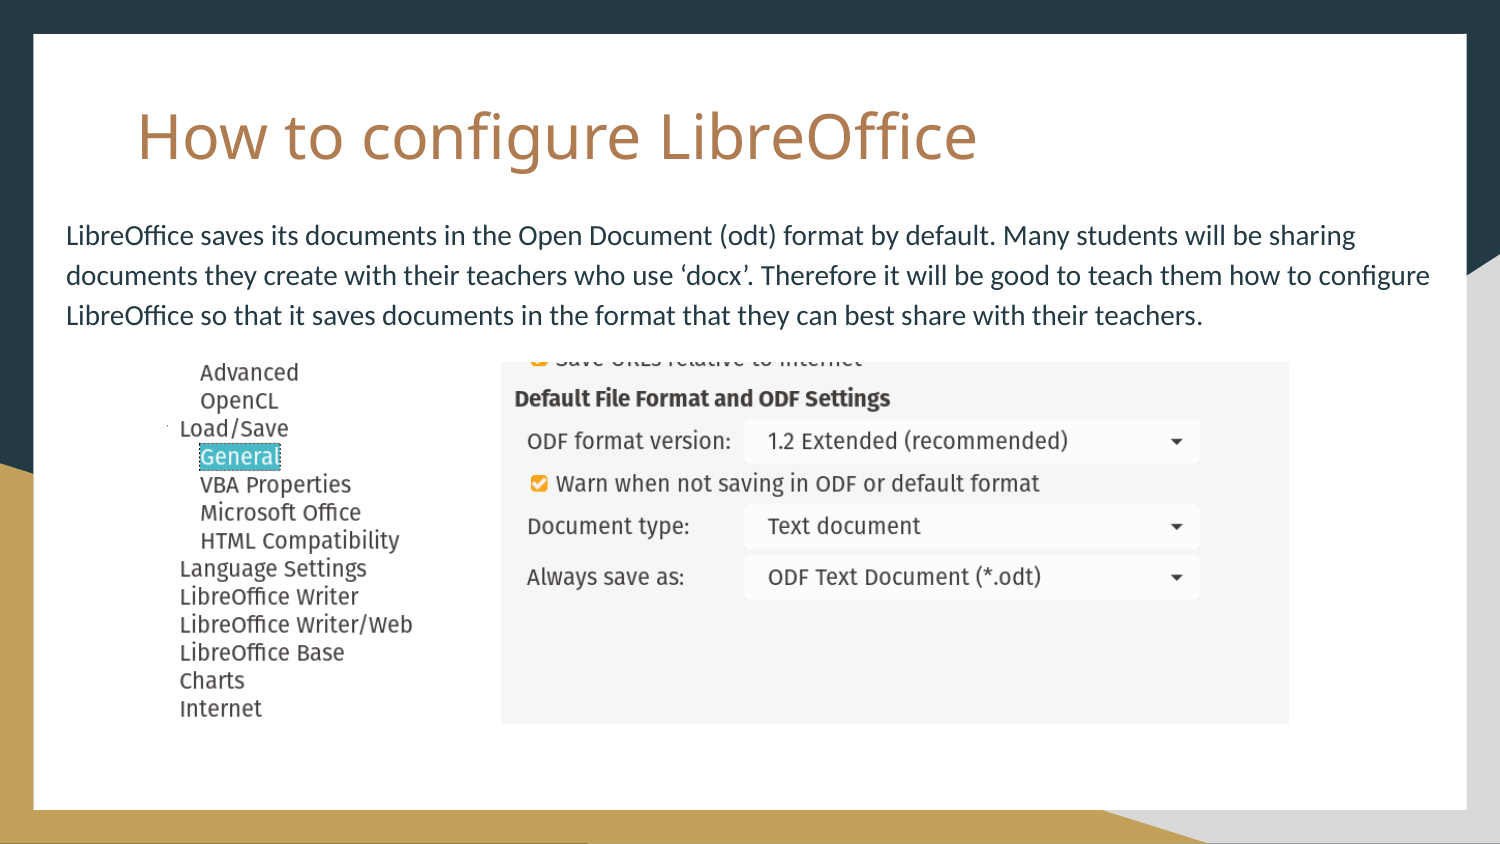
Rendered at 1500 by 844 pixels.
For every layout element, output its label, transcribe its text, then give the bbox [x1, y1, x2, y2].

title How to configure LibreOffice [121, 82, 1353, 195]
list LibreOffice saves its documents in the Open Document (odt) format by default. Many students will be sharing documents they create with their teachers who use ‘docx’. Therefore it will be good to teach them how to configure LibreOffice so that it saves documents in the format that they can best share with their teachers. [51, 195, 1449, 325]
picture [167, 362, 1289, 724]
